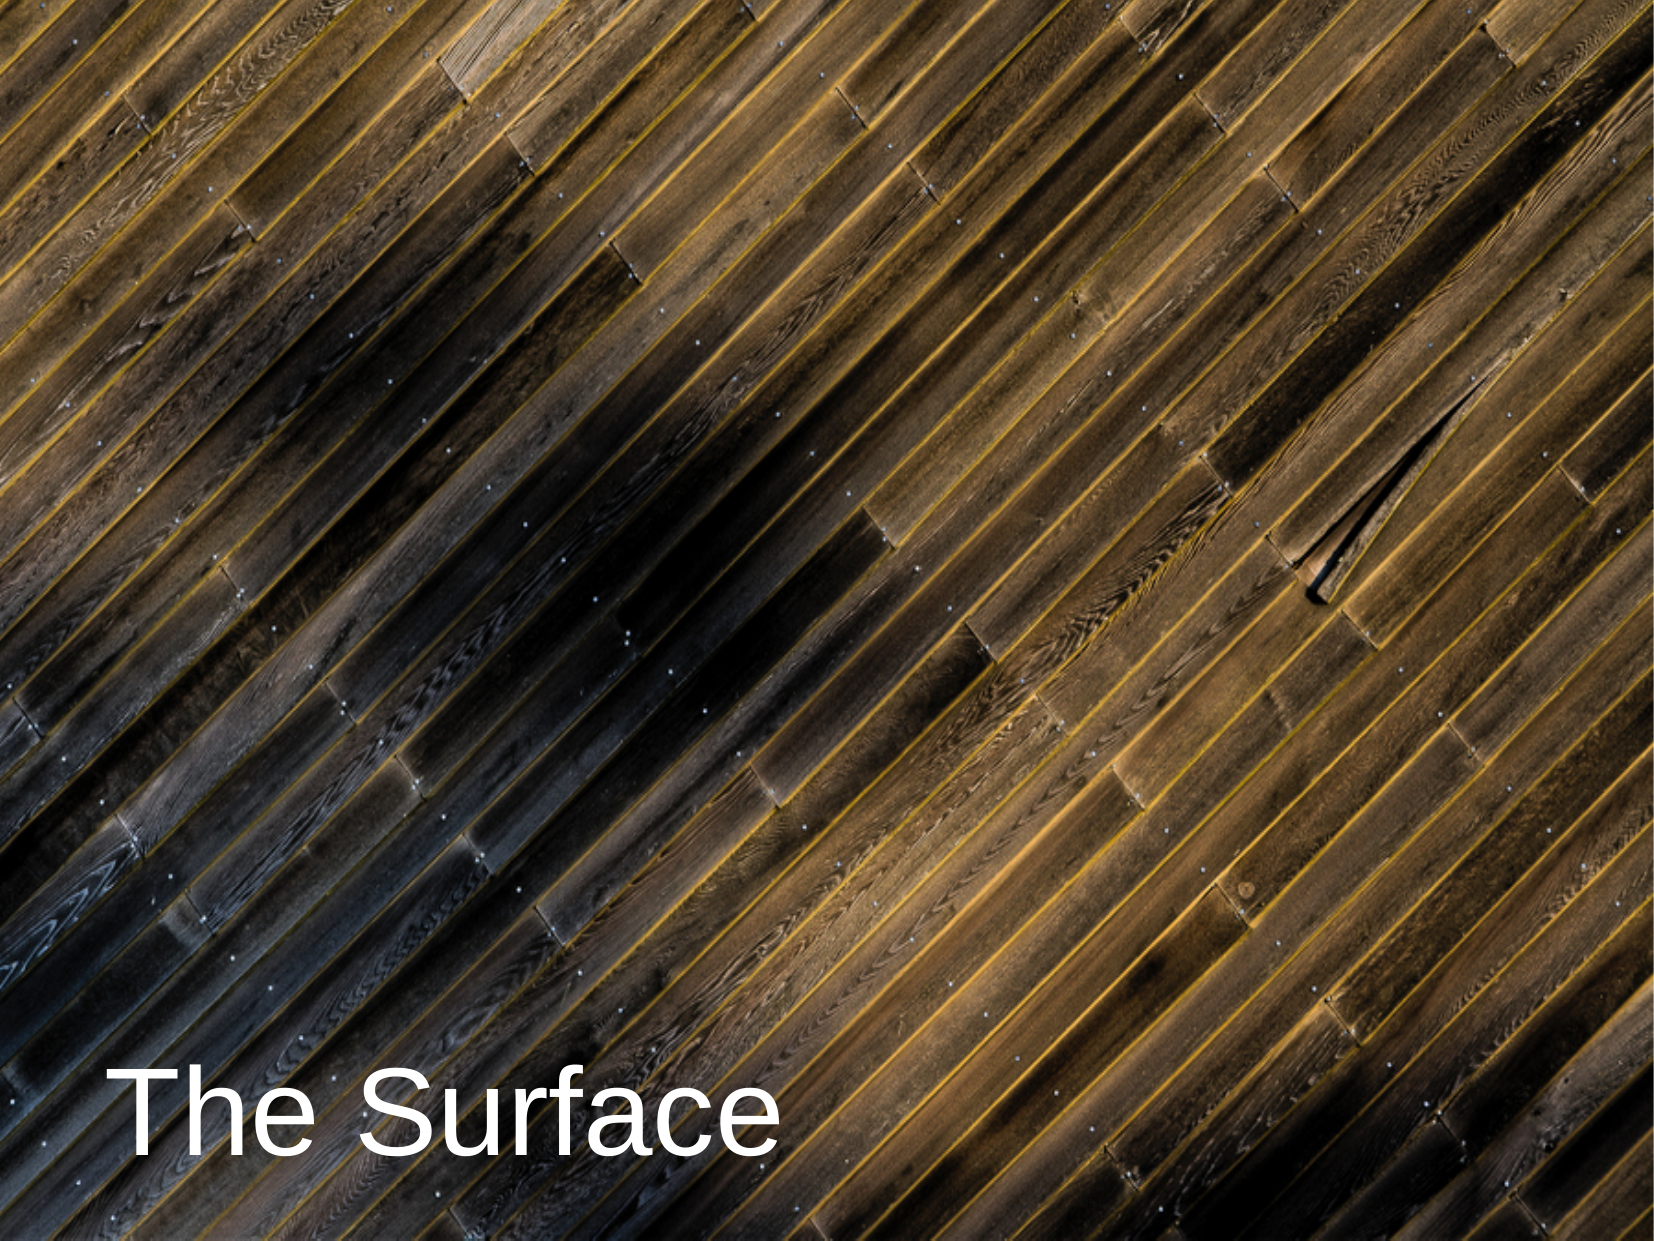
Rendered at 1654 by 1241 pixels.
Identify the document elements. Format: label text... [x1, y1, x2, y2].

text_box The Surface [90, 1035, 841, 1190]
picture [0, 0, 1654, 1241]
